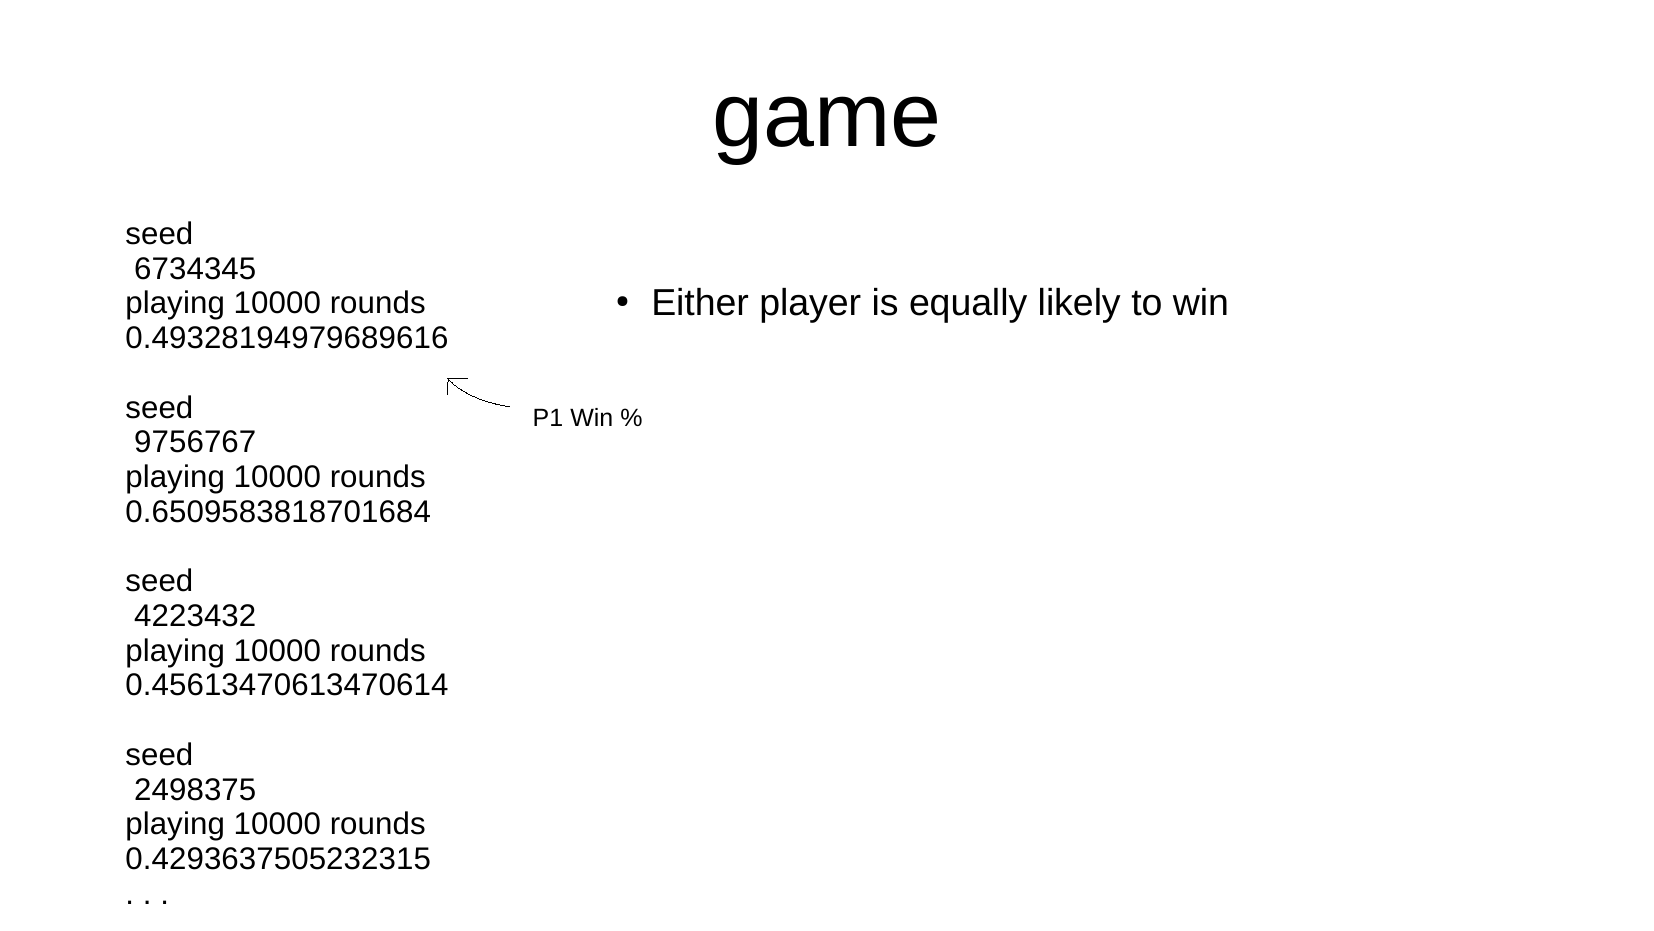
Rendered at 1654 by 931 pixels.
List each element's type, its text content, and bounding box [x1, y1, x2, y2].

text_box seed 6734345 playing 10000 rounds 0.49328194979689616 seed 9756767 playing 10000 rounds 0.6509583818701684 seed 4223432 playing 10000 rounds 0.45613470613470614 seed 2498375 playing 10000 rounds 0.4293637505232315 . . . [110, 208, 864, 919]
title game [82, 37, 1571, 193]
text_box P1 Win % [517, 396, 665, 467]
text_box Either player is equally likely to win [601, 274, 1245, 331]
